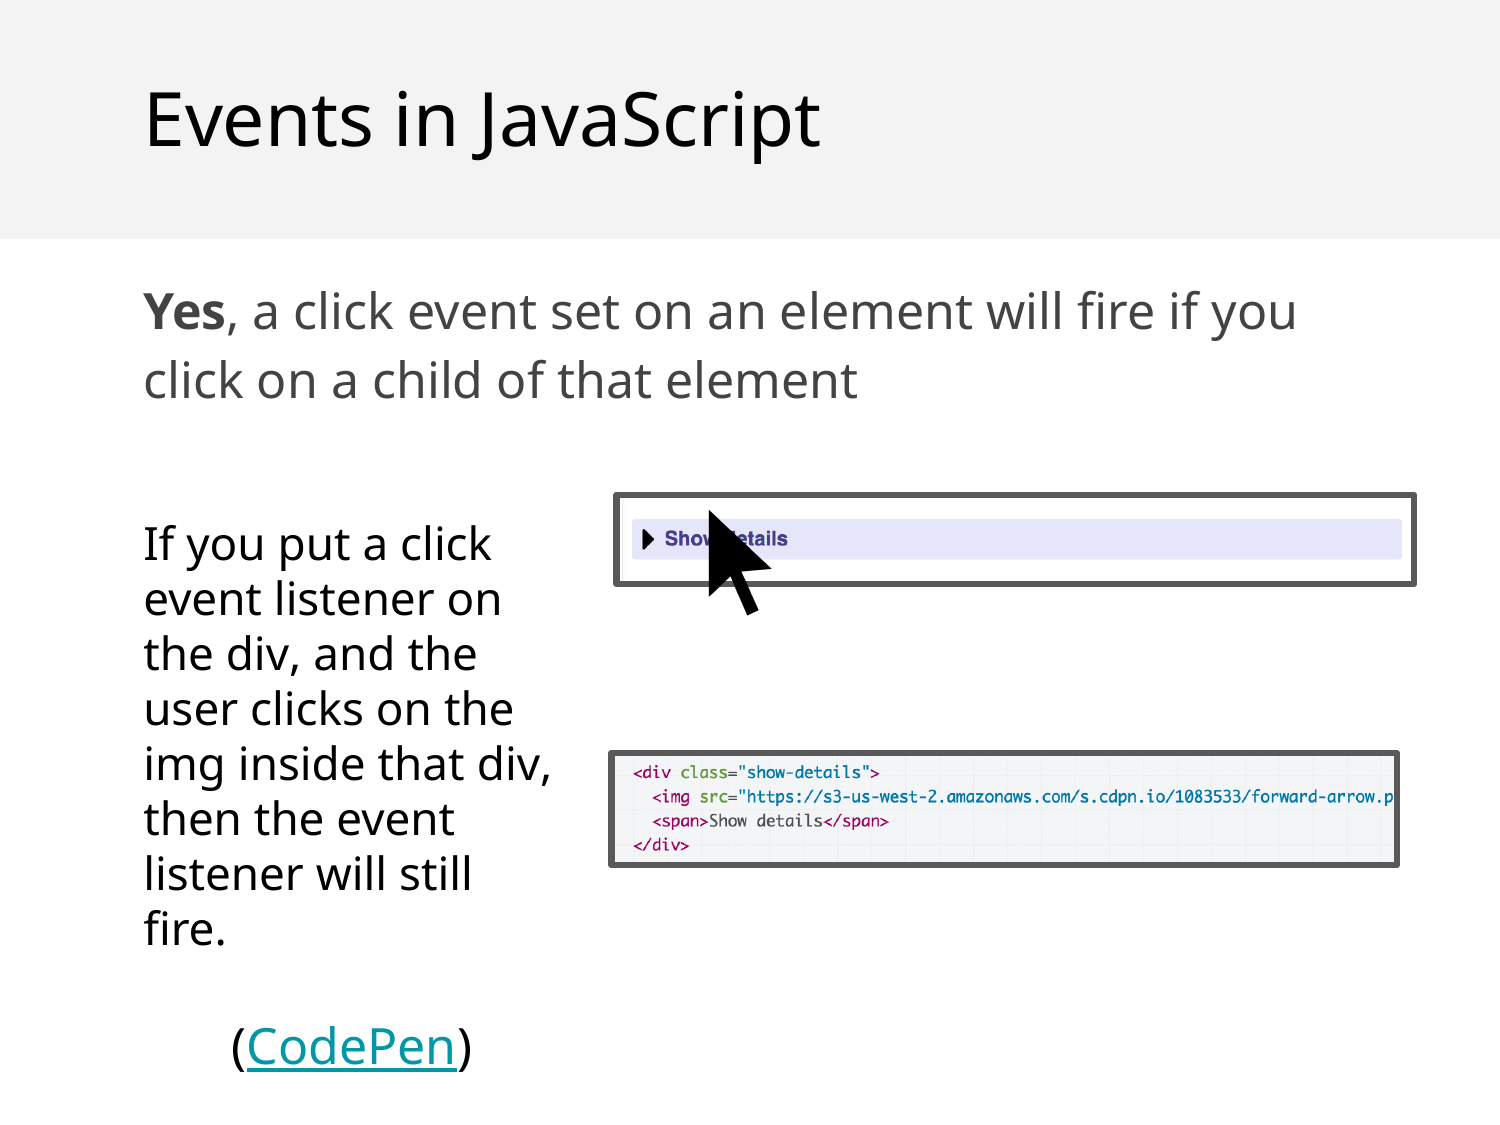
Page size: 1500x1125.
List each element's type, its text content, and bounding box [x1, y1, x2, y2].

text_box If you put a click event listener on the div, and the user clicks on the img inside that div, then the event listener will still fire. (CodePen) [128, 499, 576, 935]
picture [614, 755, 1394, 863]
list Yes, a click event set on an element will fire if you click on a child of that element [128, 255, 1372, 434]
picture [619, 497, 1412, 626]
title Events in JavaScript [128, 56, 1372, 183]
